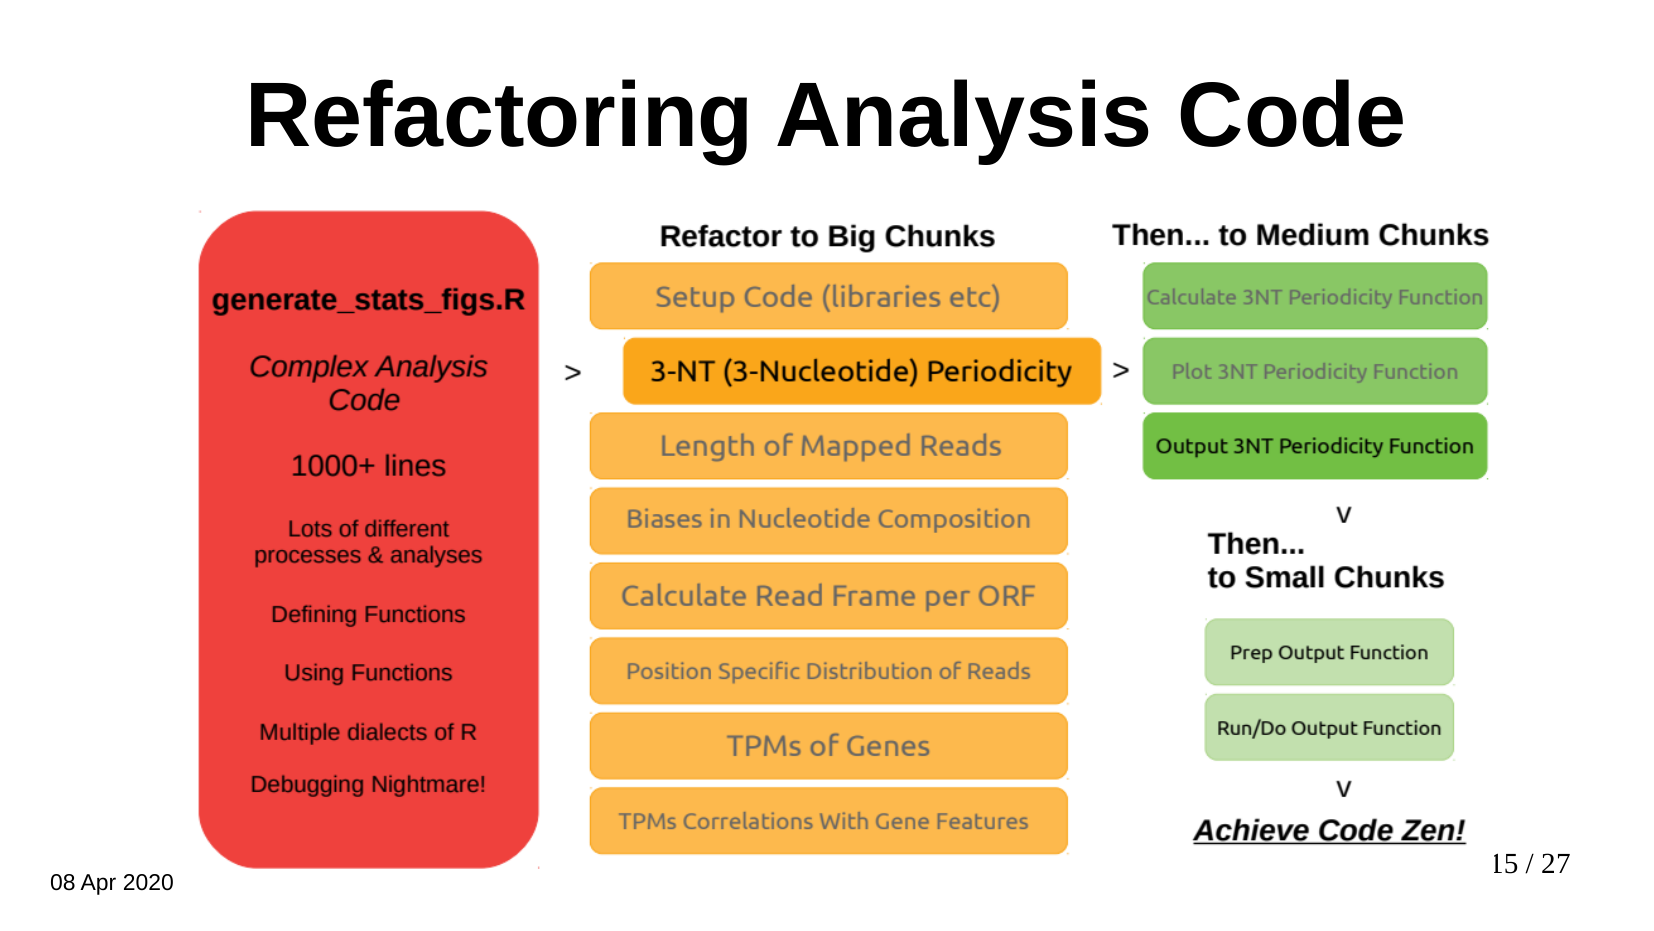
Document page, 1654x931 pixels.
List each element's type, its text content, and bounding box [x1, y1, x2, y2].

text_box 08 Apr 2020 [35, 862, 308, 922]
title Refactoring Analysis Code [82, 37, 1571, 193]
picture [171, 193, 1495, 874]
